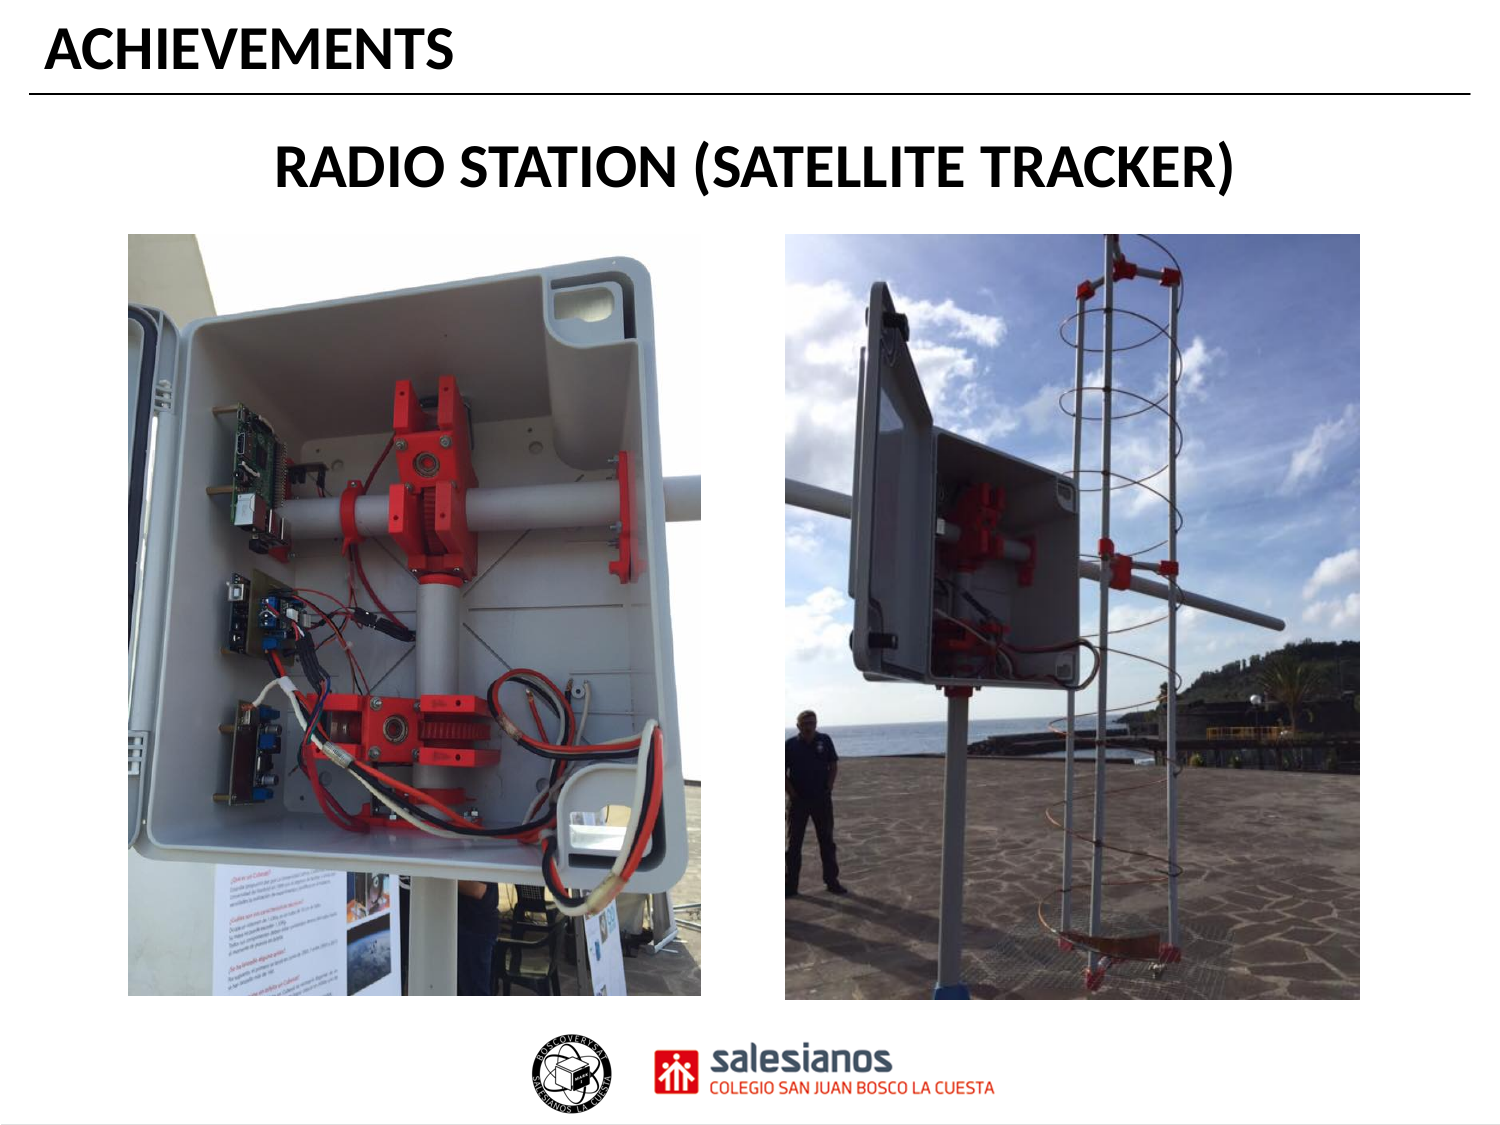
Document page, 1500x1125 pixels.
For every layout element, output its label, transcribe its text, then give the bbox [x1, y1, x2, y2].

text_box ACHIEVEMENTS [29, 0, 1472, 90]
picture [0, 0, 1500, 1125]
text_box RADIO STATION (SATELLITE TRACKER) [35, 117, 1477, 207]
